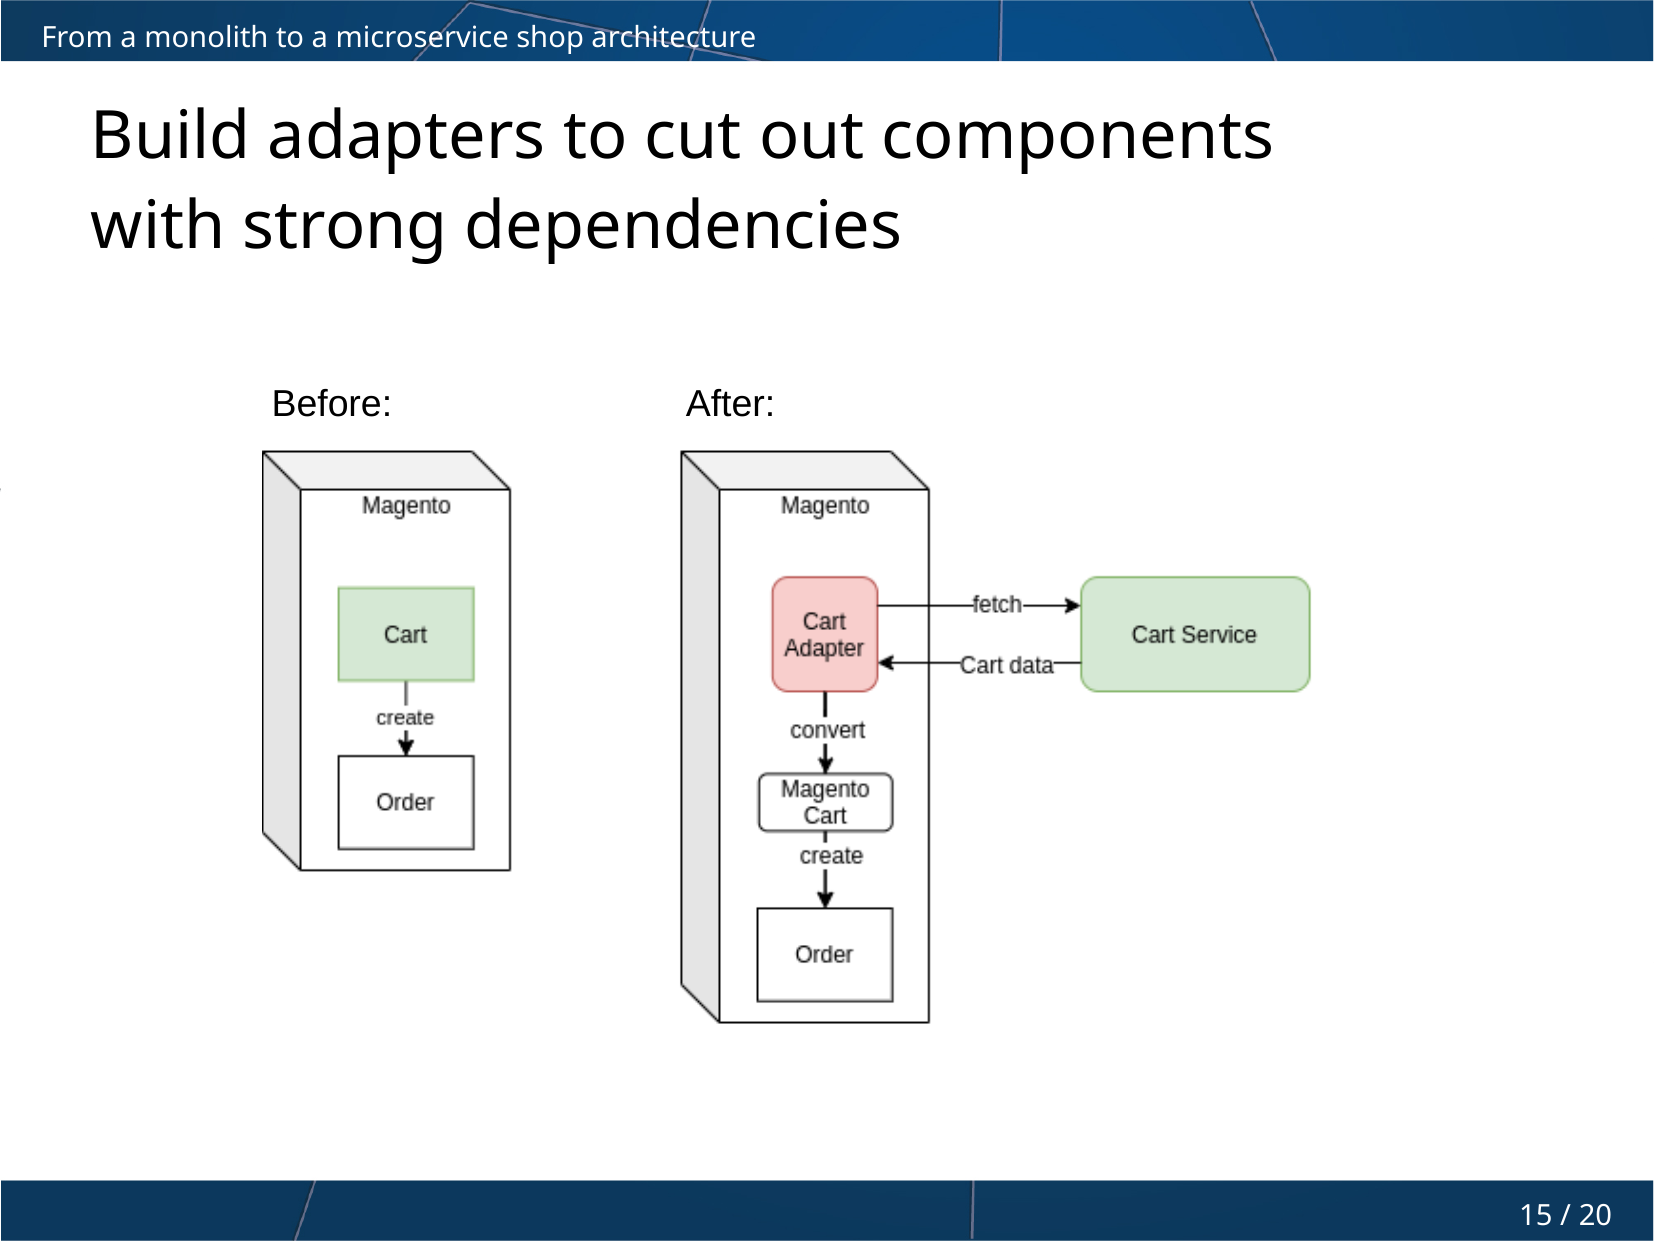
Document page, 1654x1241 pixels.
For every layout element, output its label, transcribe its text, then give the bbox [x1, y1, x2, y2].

text_box Before: [256, 375, 408, 432]
title Build adapters to cut out components with strong dependencies [31, 61, 1538, 295]
text_box After: [671, 375, 791, 432]
picture [0, 0, 1654, 1241]
